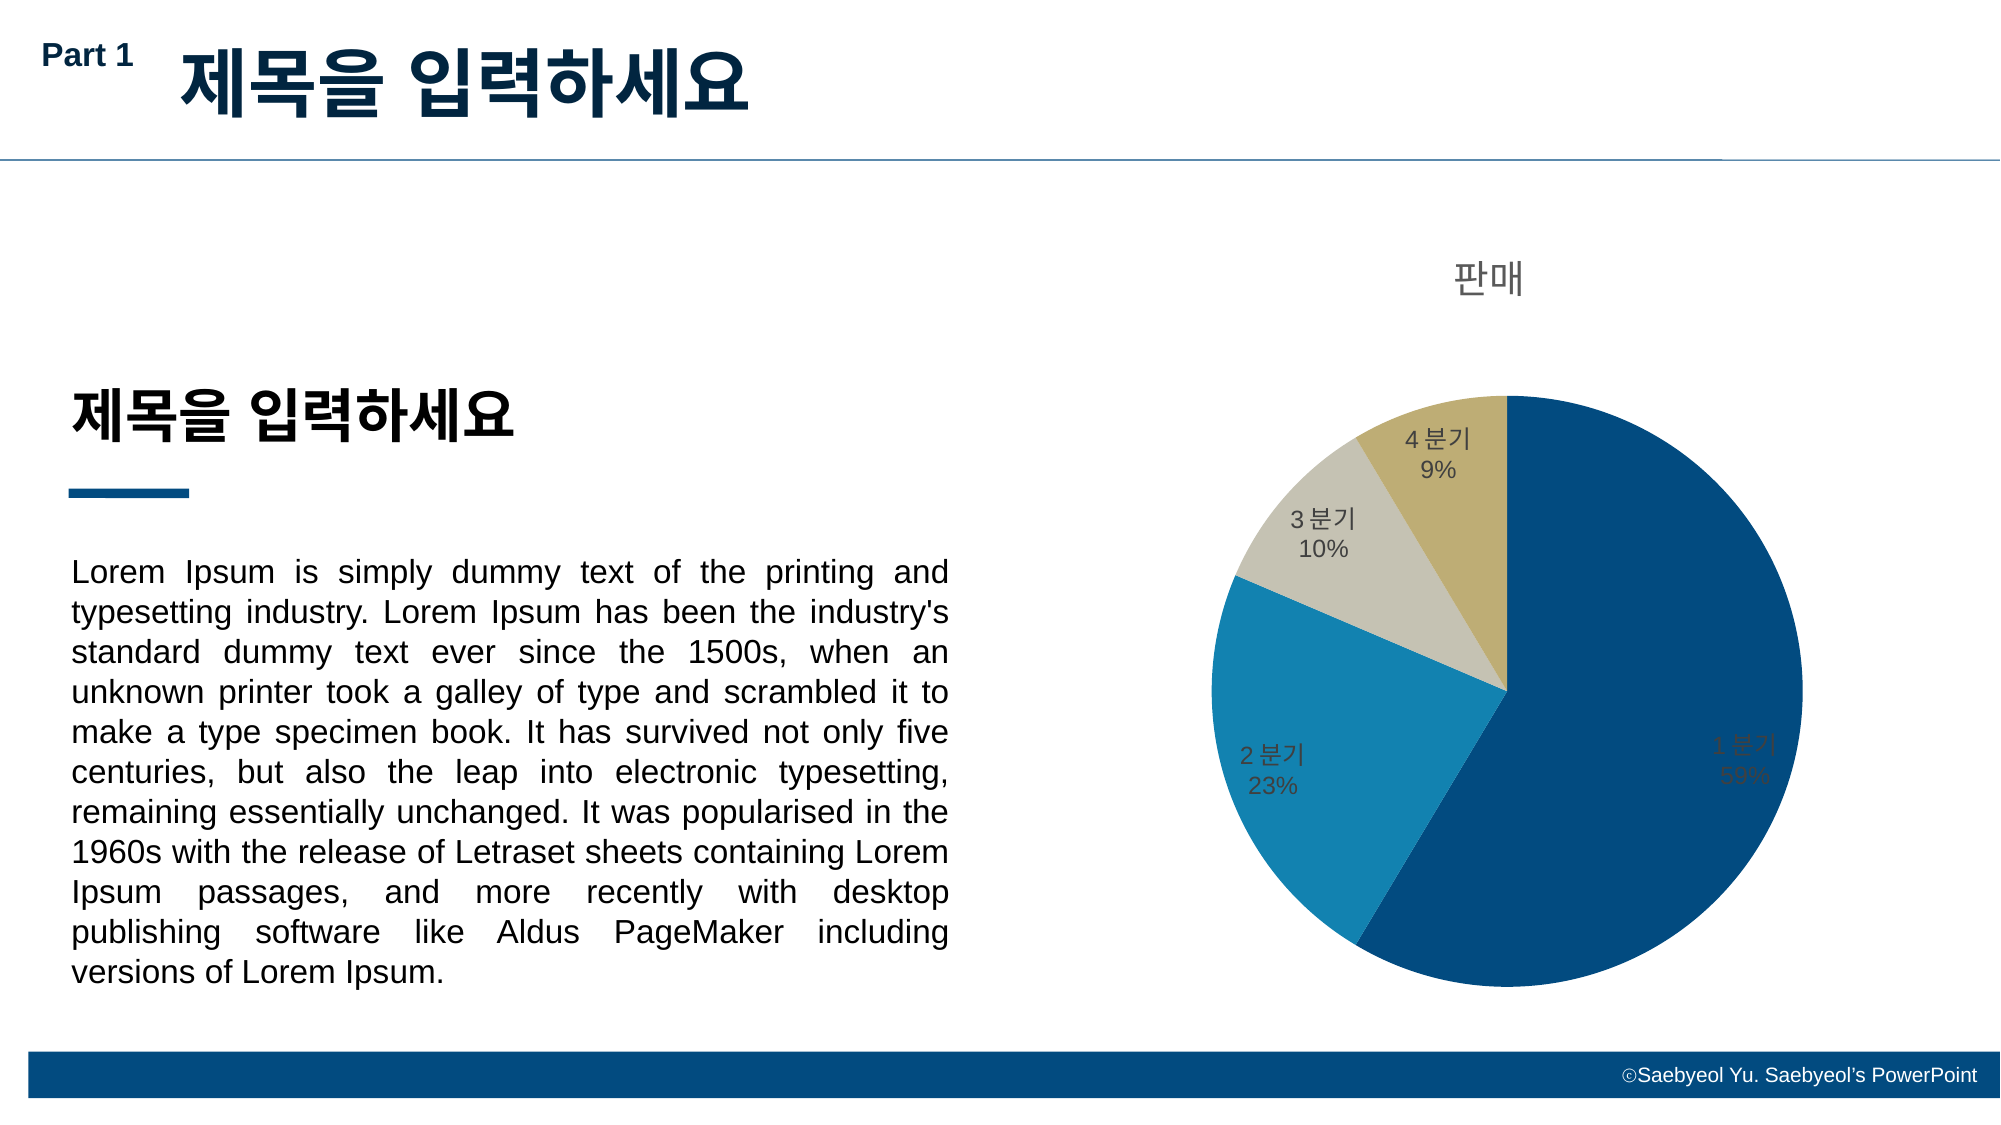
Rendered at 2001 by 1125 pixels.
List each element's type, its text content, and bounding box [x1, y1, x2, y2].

text_box Lorem Ipsum is simply dummy text of the printing and typesetting industry. Lorem Ipsum has been the industry's standard dummy text ever since the 1500s, when an unknown printer took a galley of type and scrambled it to make a type specimen book. It has survived not only five centuries, but also the leap into electronic typesetting, remaining essentially unchanged. It was popularised in the 1960s with the release of Letraset sheets containing Lorem Ipsum passages, and more recently with desktop publishing software like Aldus PageMaker including versions of Lorem Ipsum. [56, 543, 966, 998]
text_box Part 1 [26, 26, 165, 81]
text_box 제목을 입력하세요 [164, 28, 783, 134]
text_box 제목을 입력하세요 [56, 372, 646, 458]
chart [999, 215, 1979, 1003]
